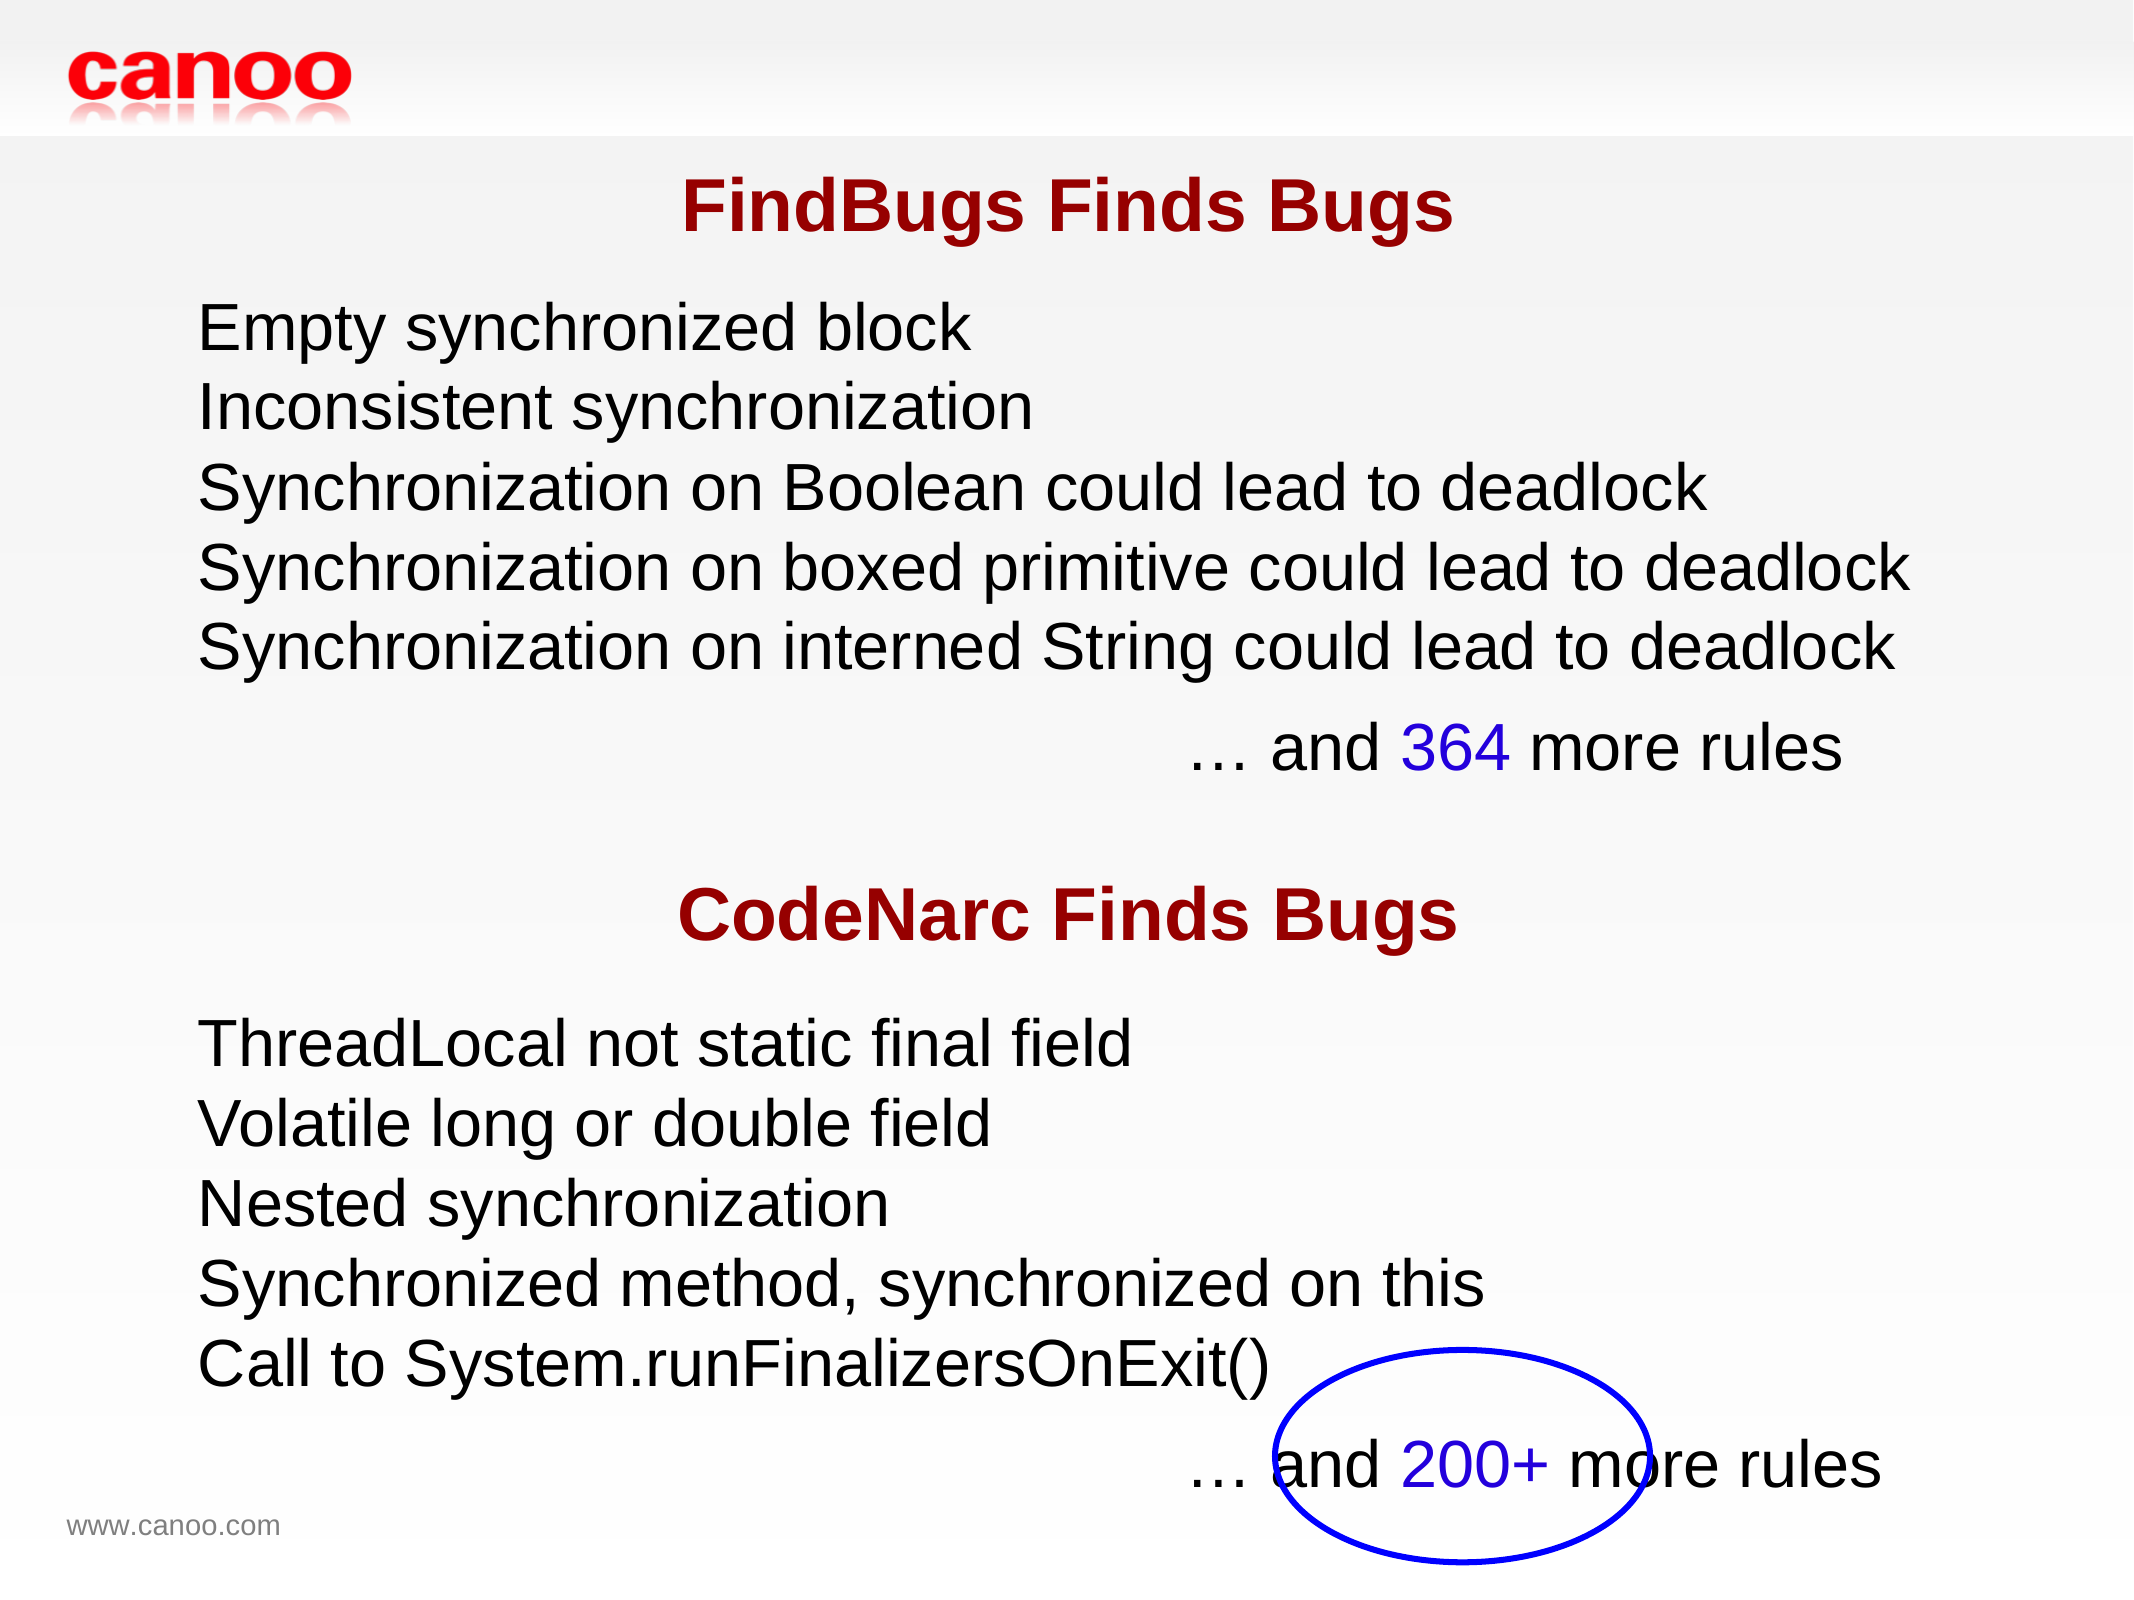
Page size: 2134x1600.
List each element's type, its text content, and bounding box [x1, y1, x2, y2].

text_box ThreadLocal not static final field Volatile long or double field Nested synchronization Synchronized method, synchronized on this Call to System.runFinalizersOnExit() … and 200+ more rules [197, 999, 1936, 1582]
picture [65, 48, 353, 147]
title FindBugs Finds Bugs [62, 147, 2075, 257]
text_box Empty synchronized block Inconsistent synchronization Synchronization on Boolean could lead to deadlock Synchronization on boxed primitive could lead to deadlock Synchronization on interned String could lead to deadlock … and 364 more rules [197, 283, 1936, 856]
title CodeNarc Finds Bugs [62, 856, 2076, 965]
